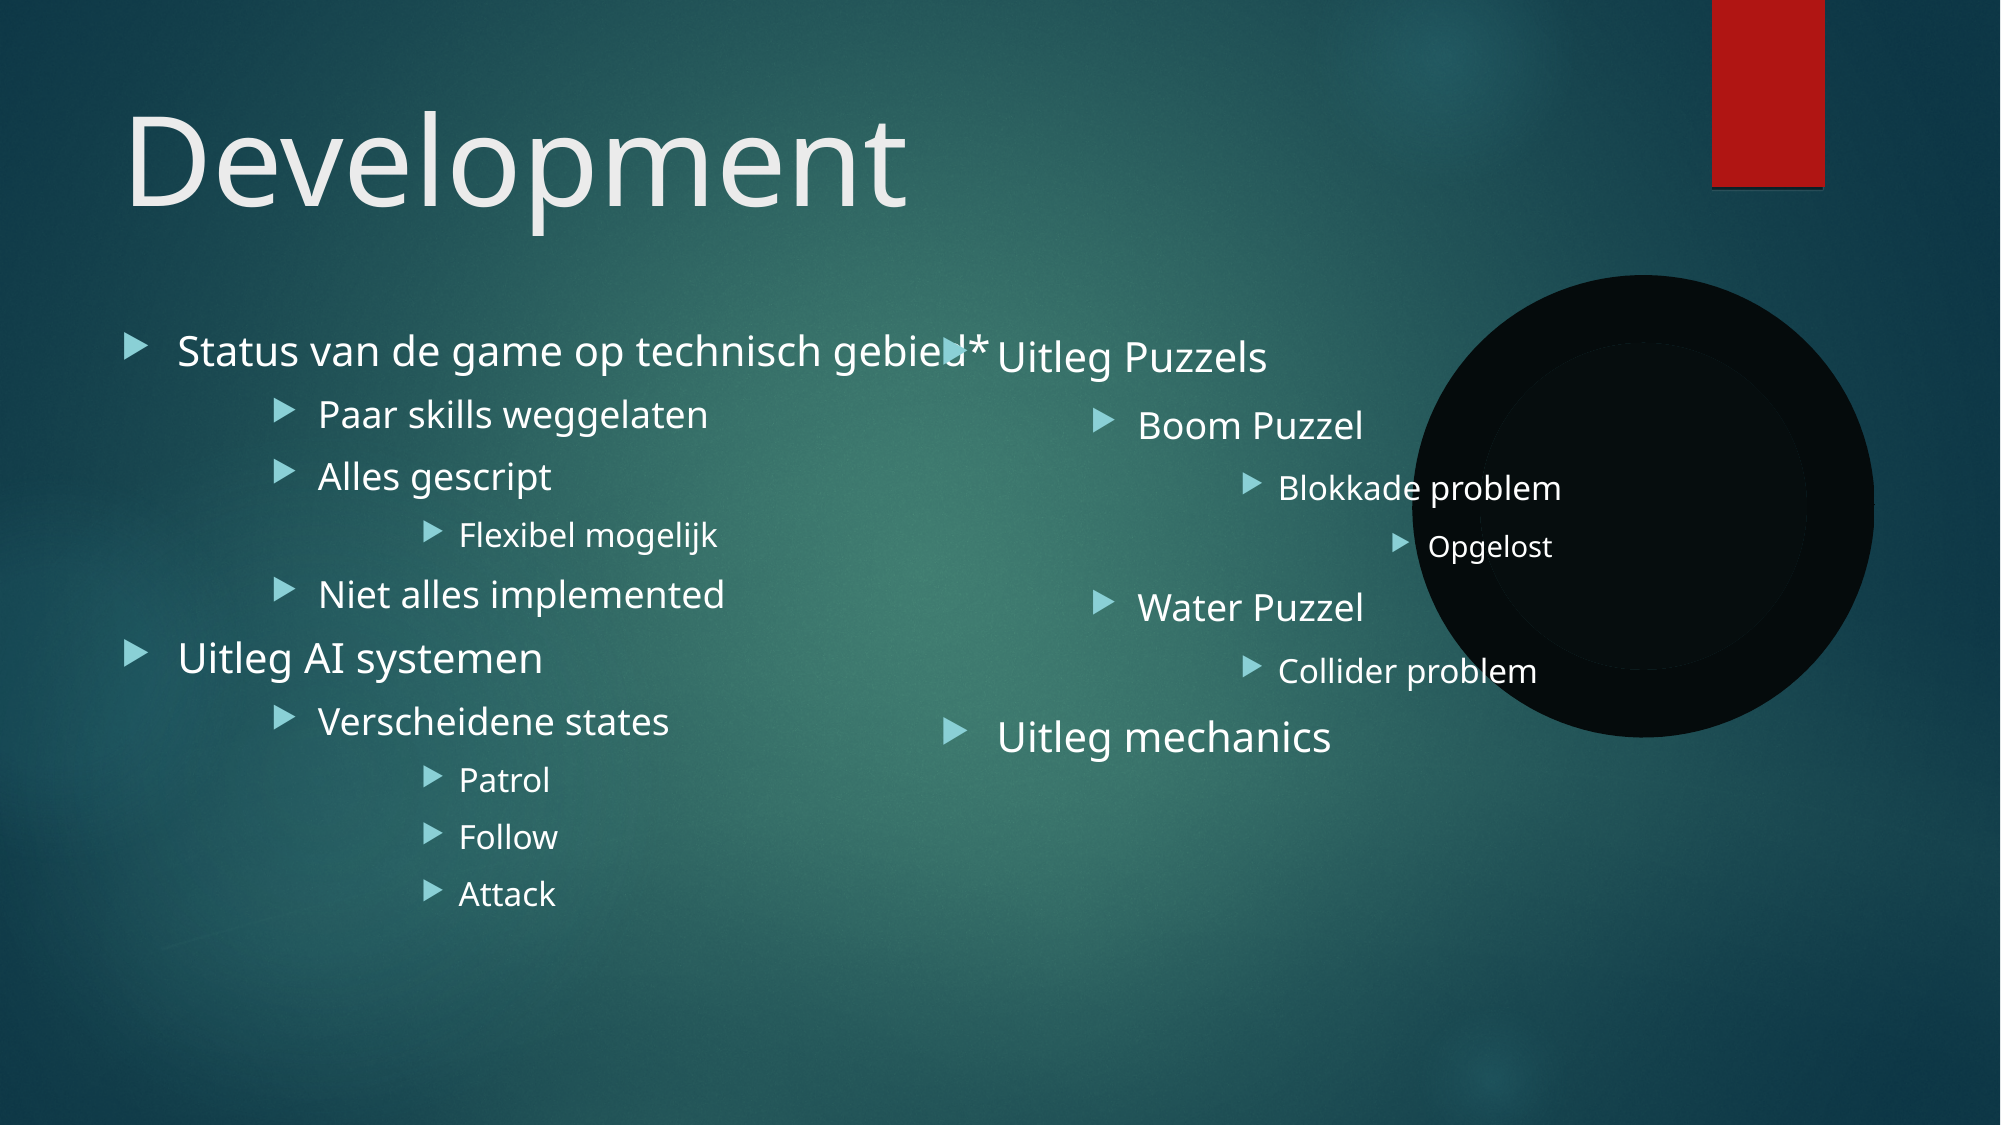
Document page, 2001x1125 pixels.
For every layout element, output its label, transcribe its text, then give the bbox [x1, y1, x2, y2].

title Development [106, 74, 1649, 305]
text_box Uitleg Puzzels Boom Puzzel Blokkade problem Opgelost Water Puzzel Collider problem Uitleg mechanics [925, 323, 1861, 1012]
text_box Status van de game op technisch gebied* Paar skills weggelaten Alles gescript Flexibel mogelijk Niet alles implemented Uitleg AI systemen Verscheidene states Patrol Follow Attack [106, 323, 925, 1012]
